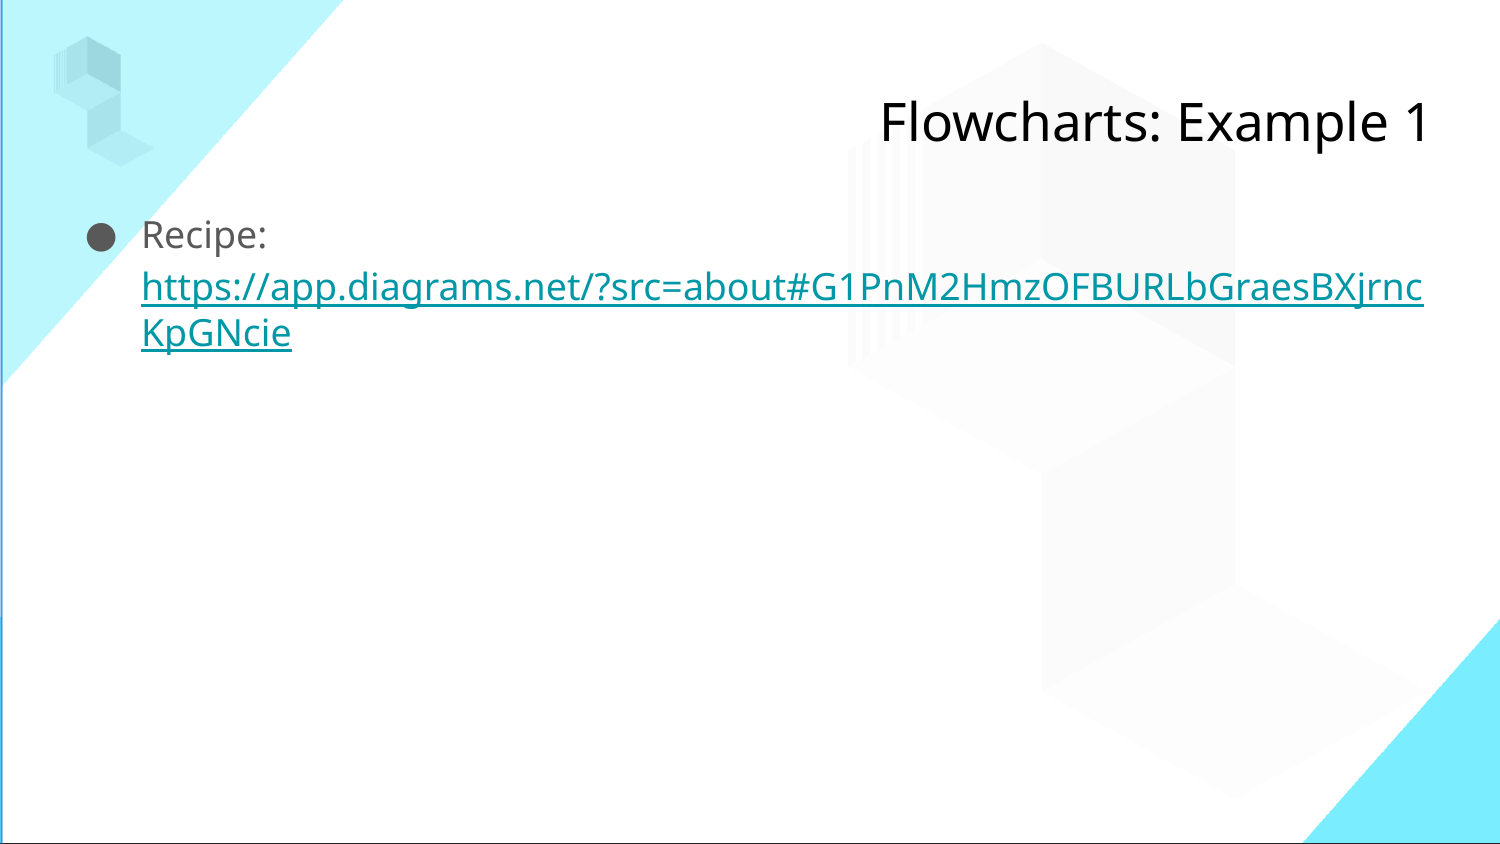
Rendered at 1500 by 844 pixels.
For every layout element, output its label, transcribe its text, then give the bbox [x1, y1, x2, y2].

title Flowcharts: Example 1 [51, 72, 1449, 167]
list Recipe: https://app.diagrams.net/?src=about#G1PnM2HmzOFBURLbGraesBXjrncKpGNcie [51, 189, 1449, 750]
picture [0, 0, 1500, 844]
